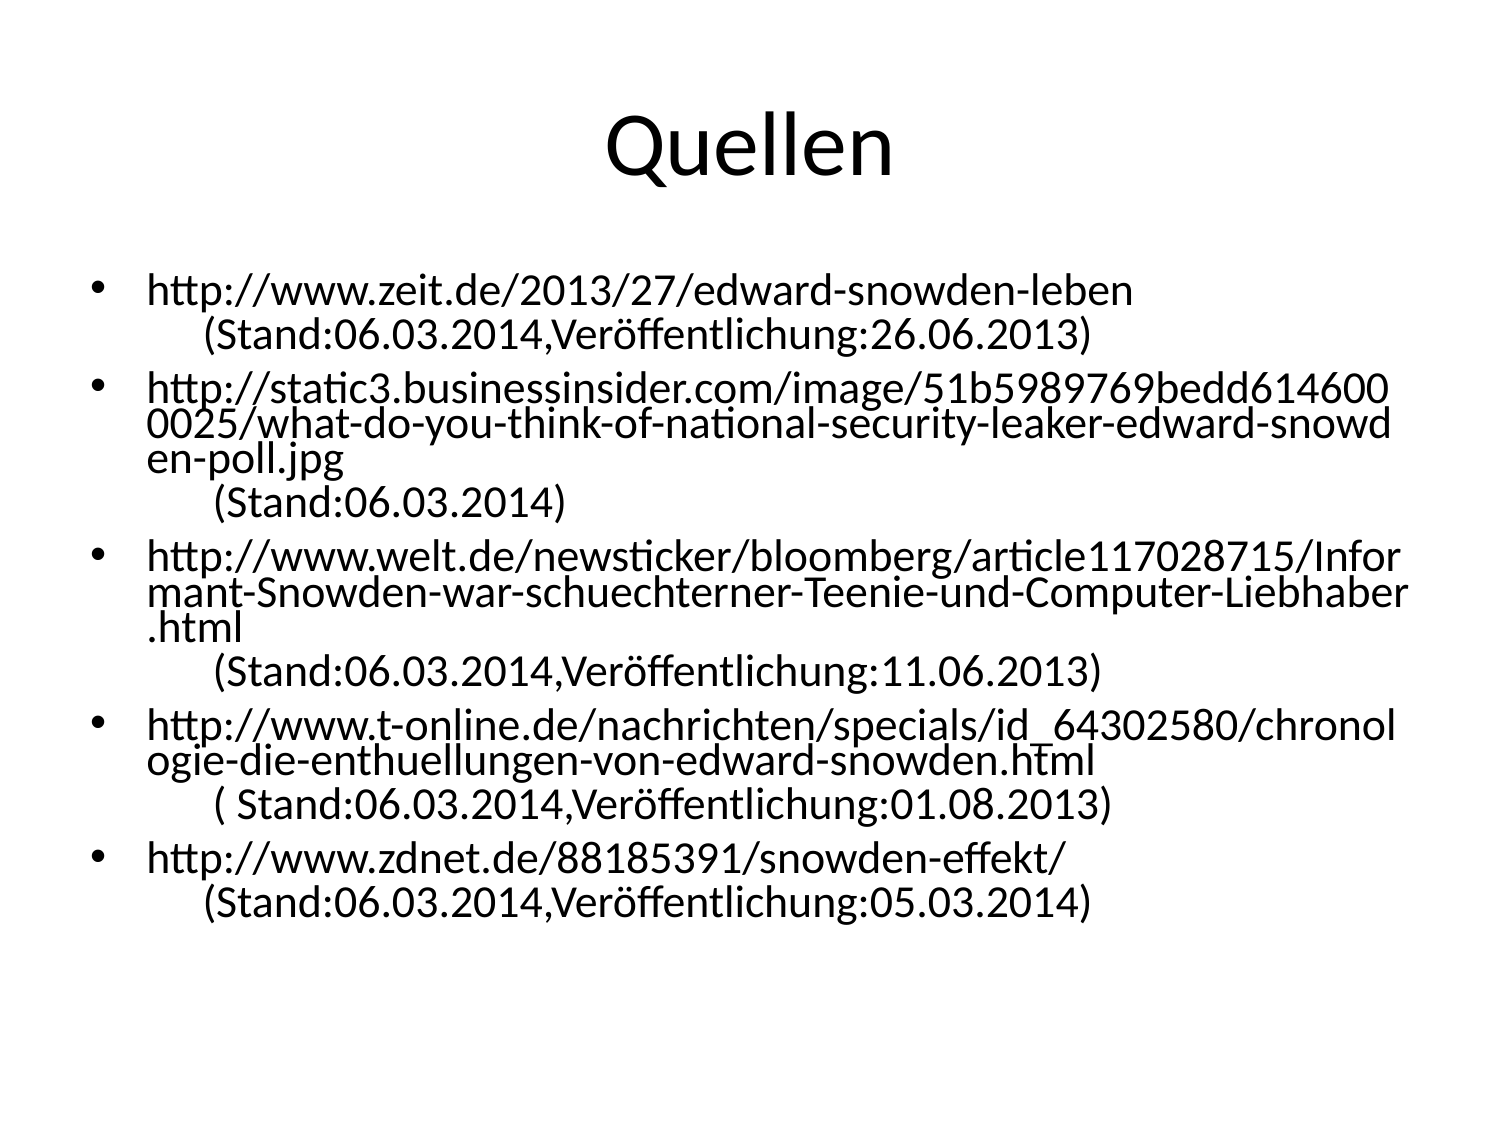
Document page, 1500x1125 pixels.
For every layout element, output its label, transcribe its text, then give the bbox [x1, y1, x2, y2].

title Quellen [75, 45, 1426, 233]
list http://www.zeit.de/2013/27/edward-snowden-leben (Stand:06.03.2014,Veröffentlichung:26.06.2013) http://static3.businessinsider.com/image/51b5989769bedd6146000025/what-do-you-think-of-national-security-leaker-edward-snowden-poll.jpg (Stand:06.03.2014) http://www.welt.de/newsticker/bloomberg/article117028715/Informant-Snowden-war-schuechterner-Teenie-und-Computer-Liebhaber.html (Stand:06.03.2014,Veröffentlichung:11.06.2013) http://www.t-online.de/nachrichten/specials/id_64302580/chronologie-die-enthuellungen-von-edward-snowden.html ( Stand:06.03.2014,Veröffentlichung:01.08.2013) http://www.zdnet.de/88185391/snowden-effekt/ (Stand:06.03.2014,Veröffentlichung:05.03.2014) [75, 262, 1426, 1005]
